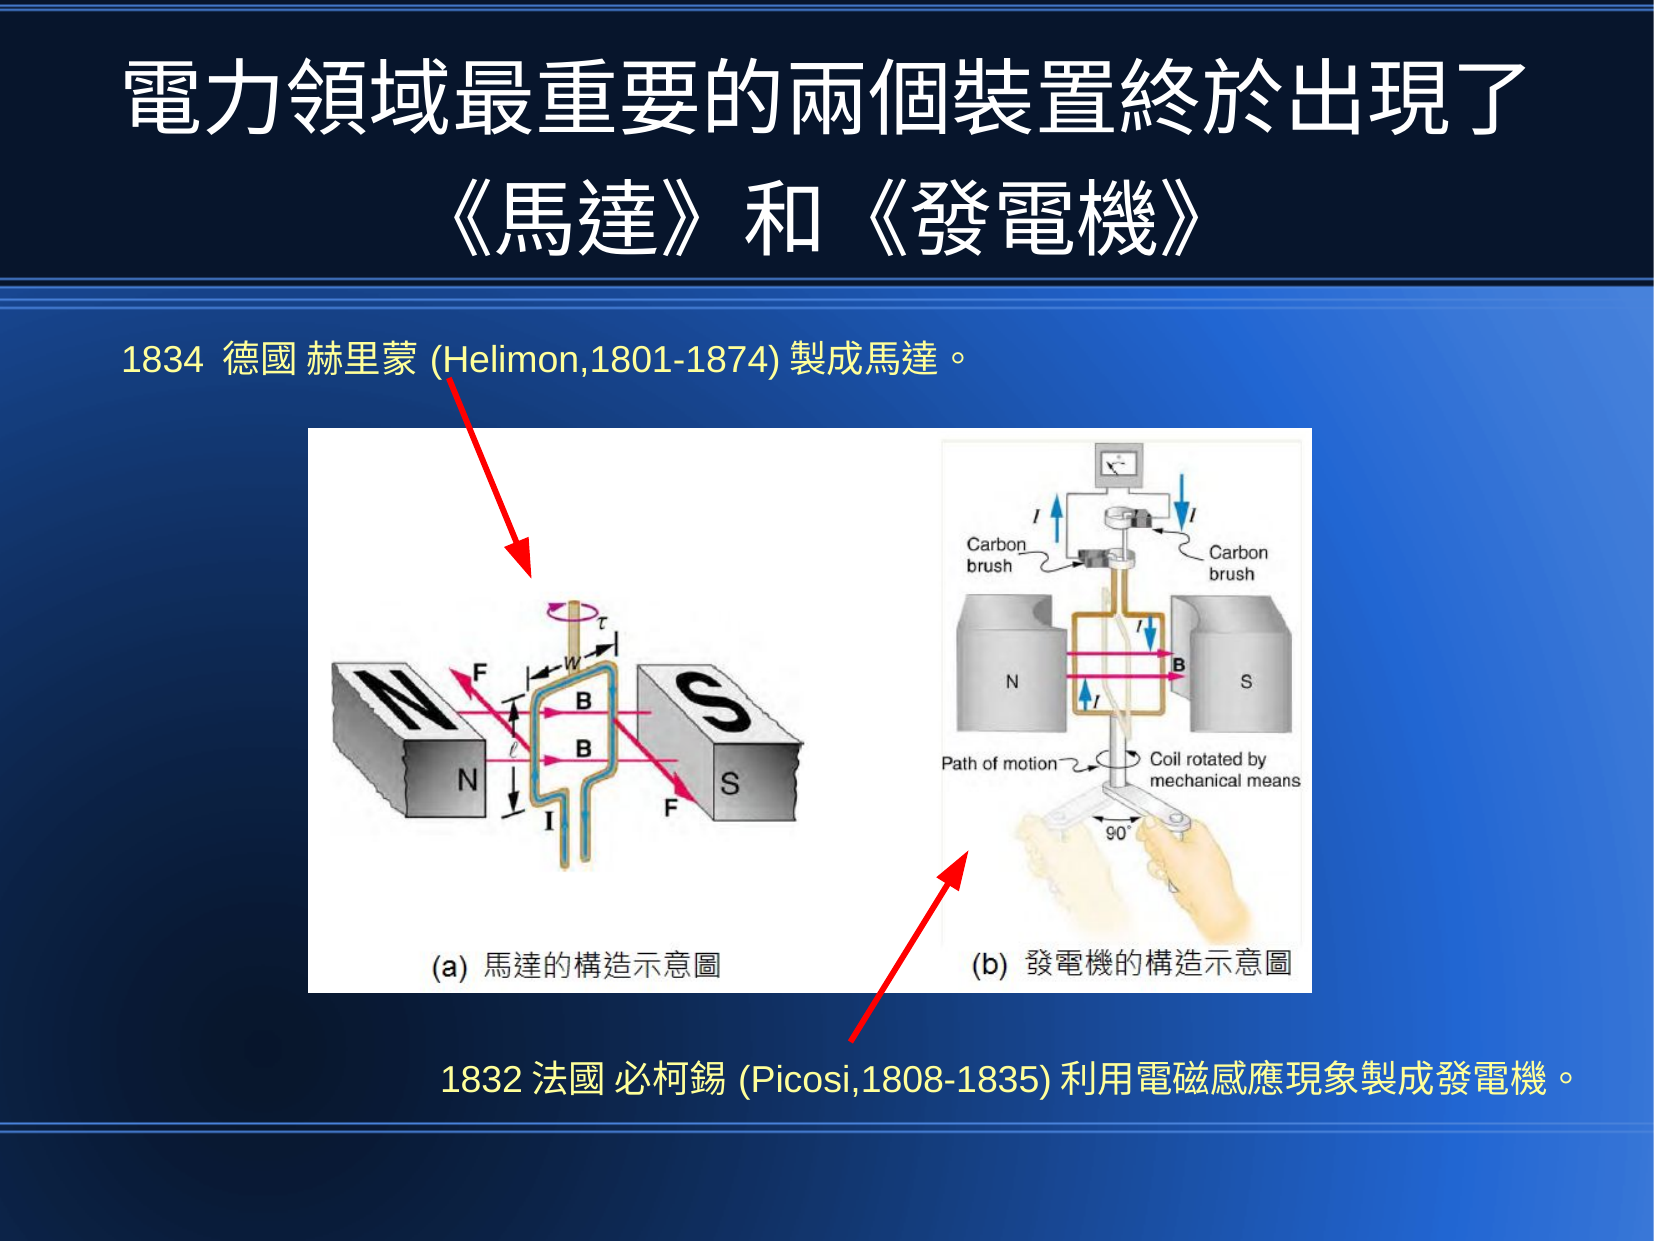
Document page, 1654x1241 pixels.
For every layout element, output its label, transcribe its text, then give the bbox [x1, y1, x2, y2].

text_box 1832法國 必柯錫(Picosi,1808-1835)利用電磁感應現象製成發電機。 [425, 1041, 1630, 1123]
text_box 1834 德國 赫里蒙(Helimon,1801-1874)製成馬達。 [106, 321, 1312, 402]
title 電力領域最重要的兩個裝置終於出現了 《馬達》和《發電機》 [82, 49, 1571, 257]
picture [0, 0, 1654, 1241]
